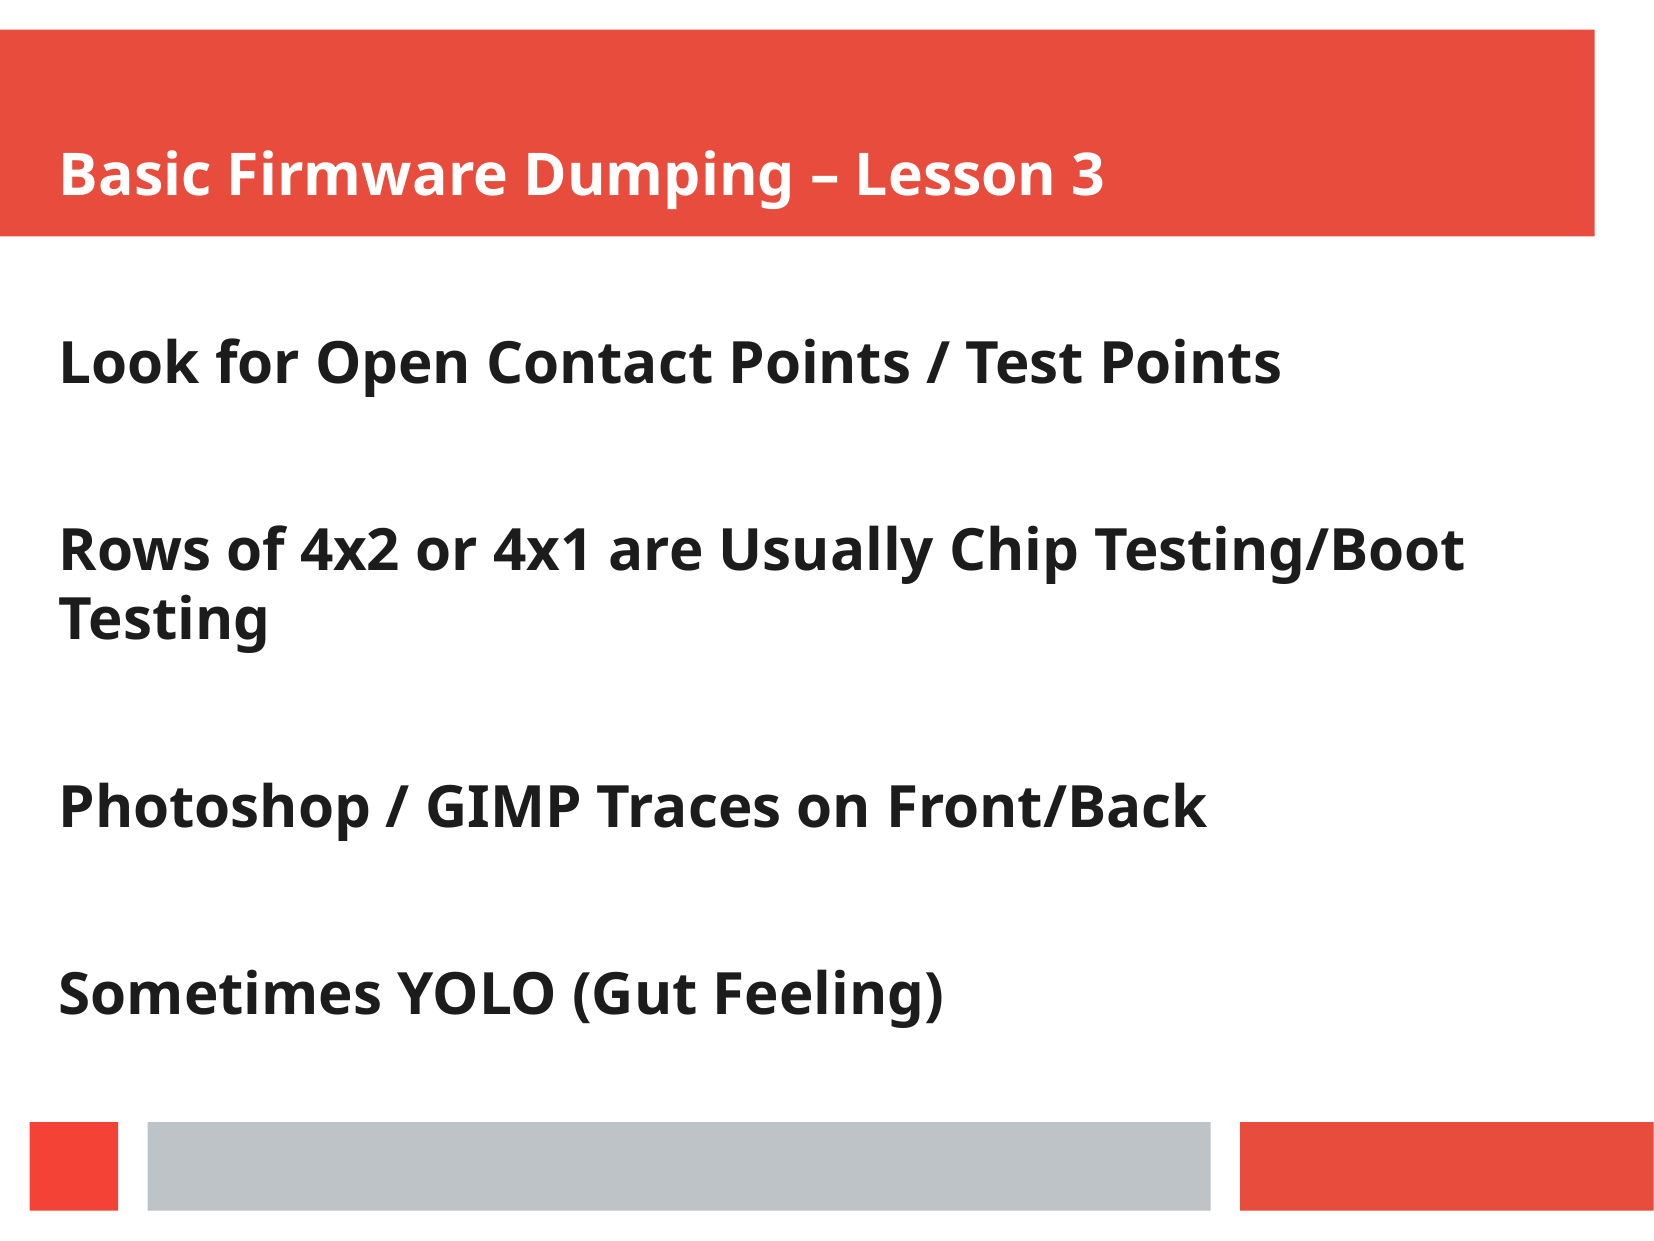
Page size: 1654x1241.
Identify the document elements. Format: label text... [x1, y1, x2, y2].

title Basic Firmware Dumping – Lesson 3 [59, 135, 1595, 207]
list Look for Open Contact Points / Test Points Rows of 4x2 or 4x1 are Usually Chip Testing/Boot Testing Photoshop / GIMP Traces on Front/Back Sometimes YOLO (Gut Feeling) [59, 324, 1565, 1093]
